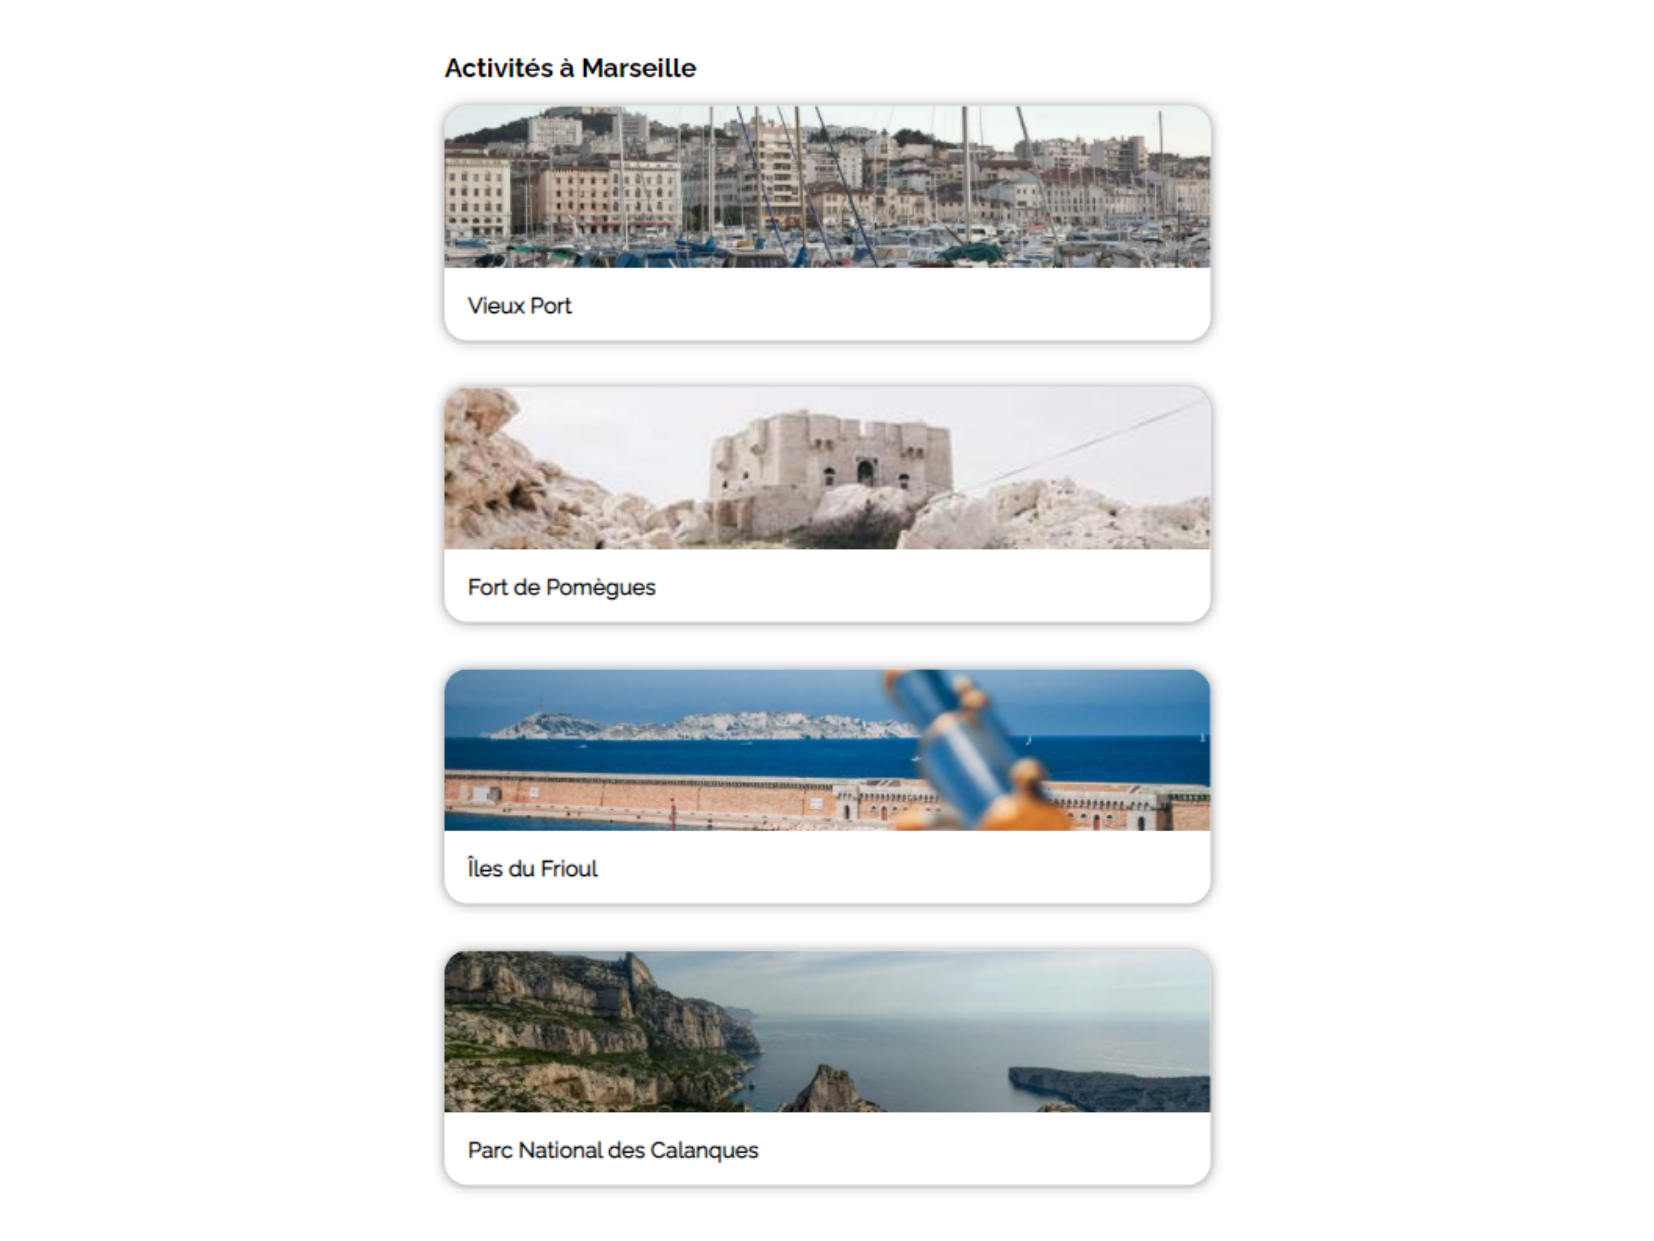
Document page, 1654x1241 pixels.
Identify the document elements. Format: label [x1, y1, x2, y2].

picture [426, 32, 1227, 1208]
